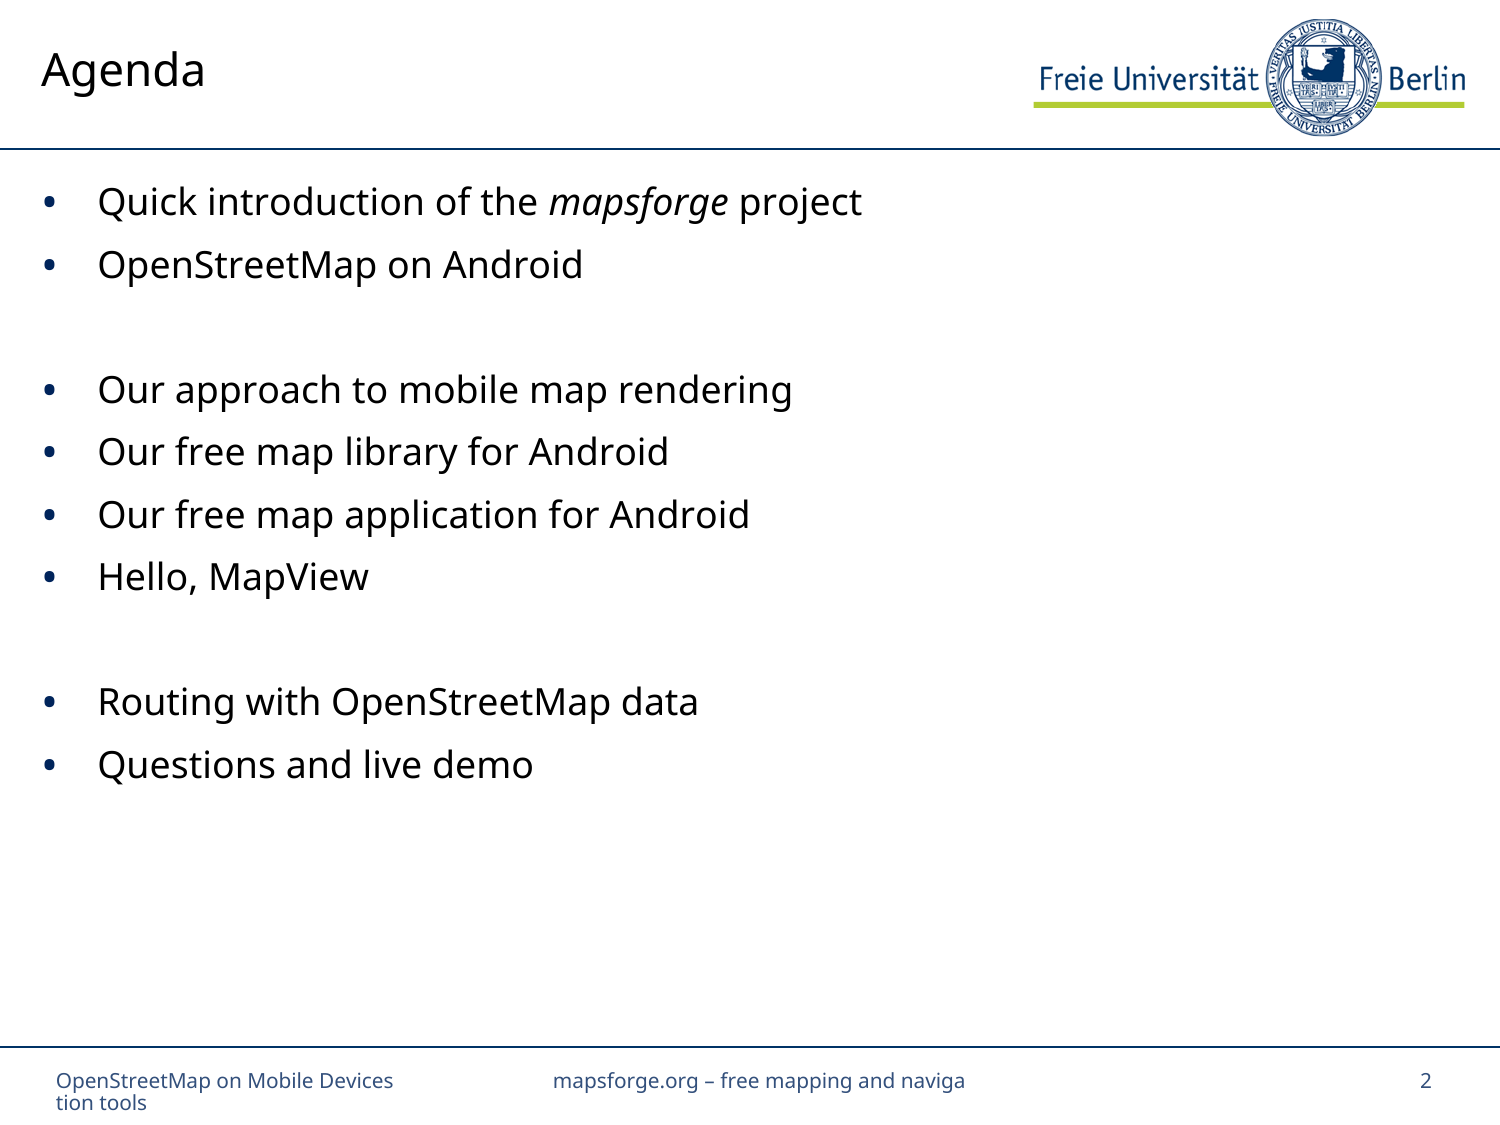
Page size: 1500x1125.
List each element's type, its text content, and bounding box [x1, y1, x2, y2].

picture [1033, 19, 1470, 137]
list Quick introduction of the mapsforge project OpenStreetMap on Android Our approach to mobile map rendering Our free map library for Android Our free map application for Android Hello, MapView Routing with OpenStreetMap data Questions and live demo [41, 175, 1447, 919]
title Agenda [41, 0, 1016, 138]
